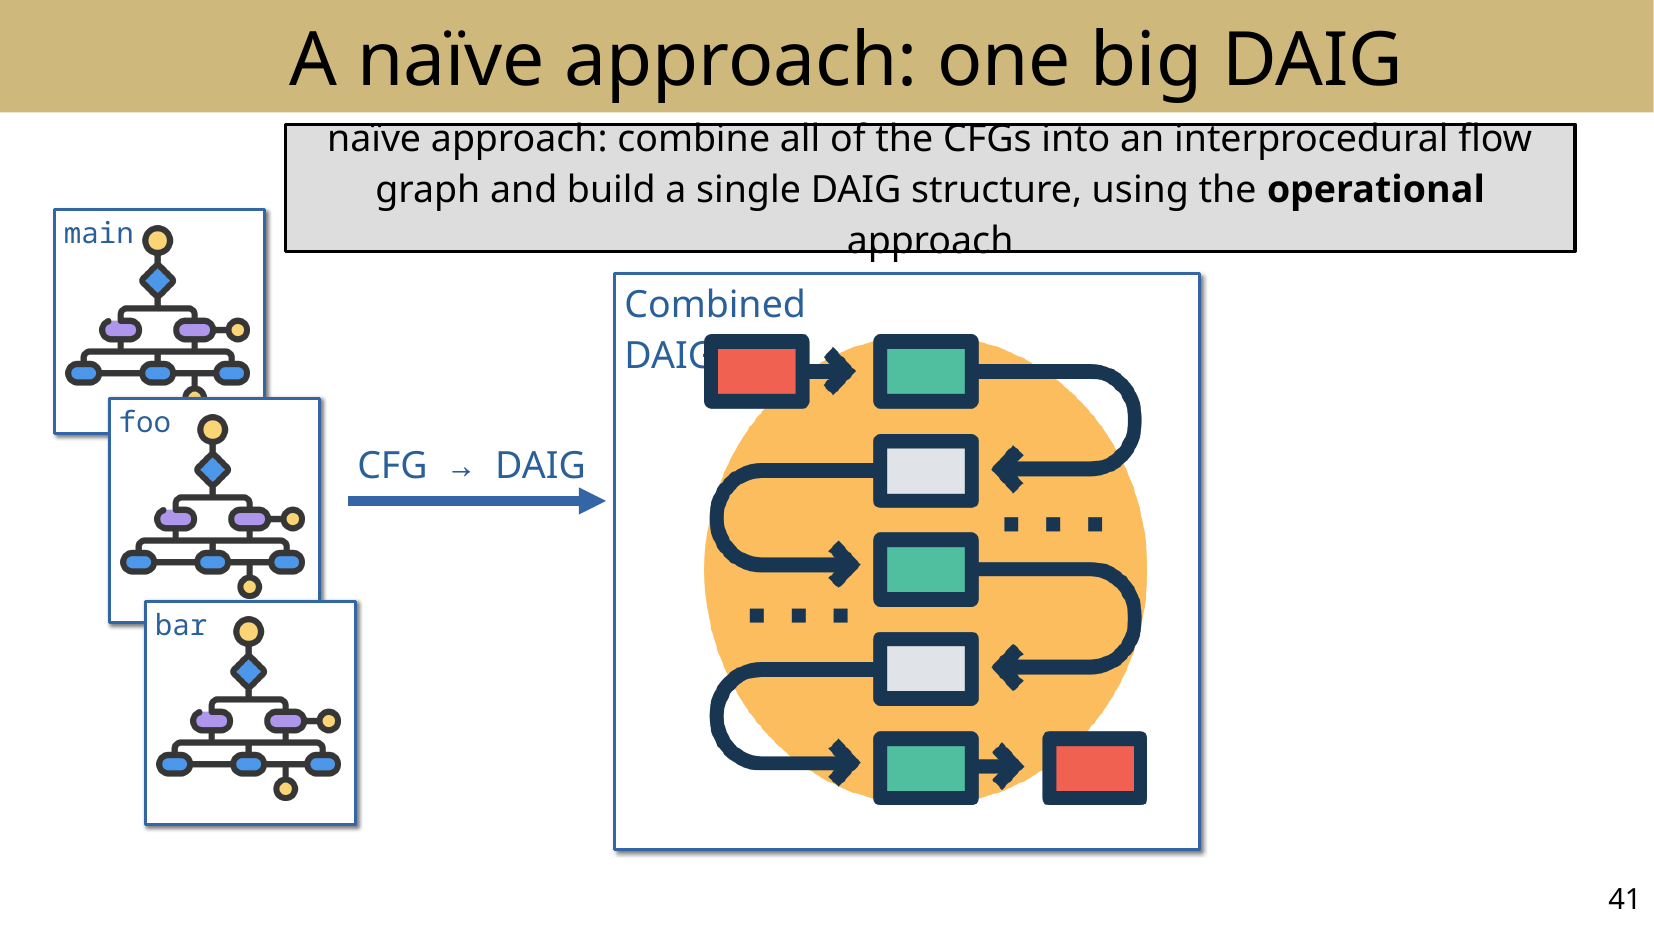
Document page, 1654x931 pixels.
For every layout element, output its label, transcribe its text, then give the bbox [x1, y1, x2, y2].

text_box foo [118, 401, 172, 490]
text_box bar [154, 603, 208, 643]
title A naïve approach: one big DAIG [0, 0, 1654, 153]
text_box [614, 273, 1200, 850]
text_box [54, 209, 356, 825]
picture [120, 414, 305, 599]
text_box main [64, 212, 146, 251]
picture [704, 334, 1147, 805]
text_box naïve approach: combine all of the CFGs into an interprocedural flow graph and build a single DAIG structure, using the operational approach [285, 124, 1576, 252]
picture [65, 225, 250, 410]
picture [156, 616, 341, 801]
text_box CFG → DAIG [357, 438, 601, 491]
text_box Combined DAIG [624, 277, 897, 326]
